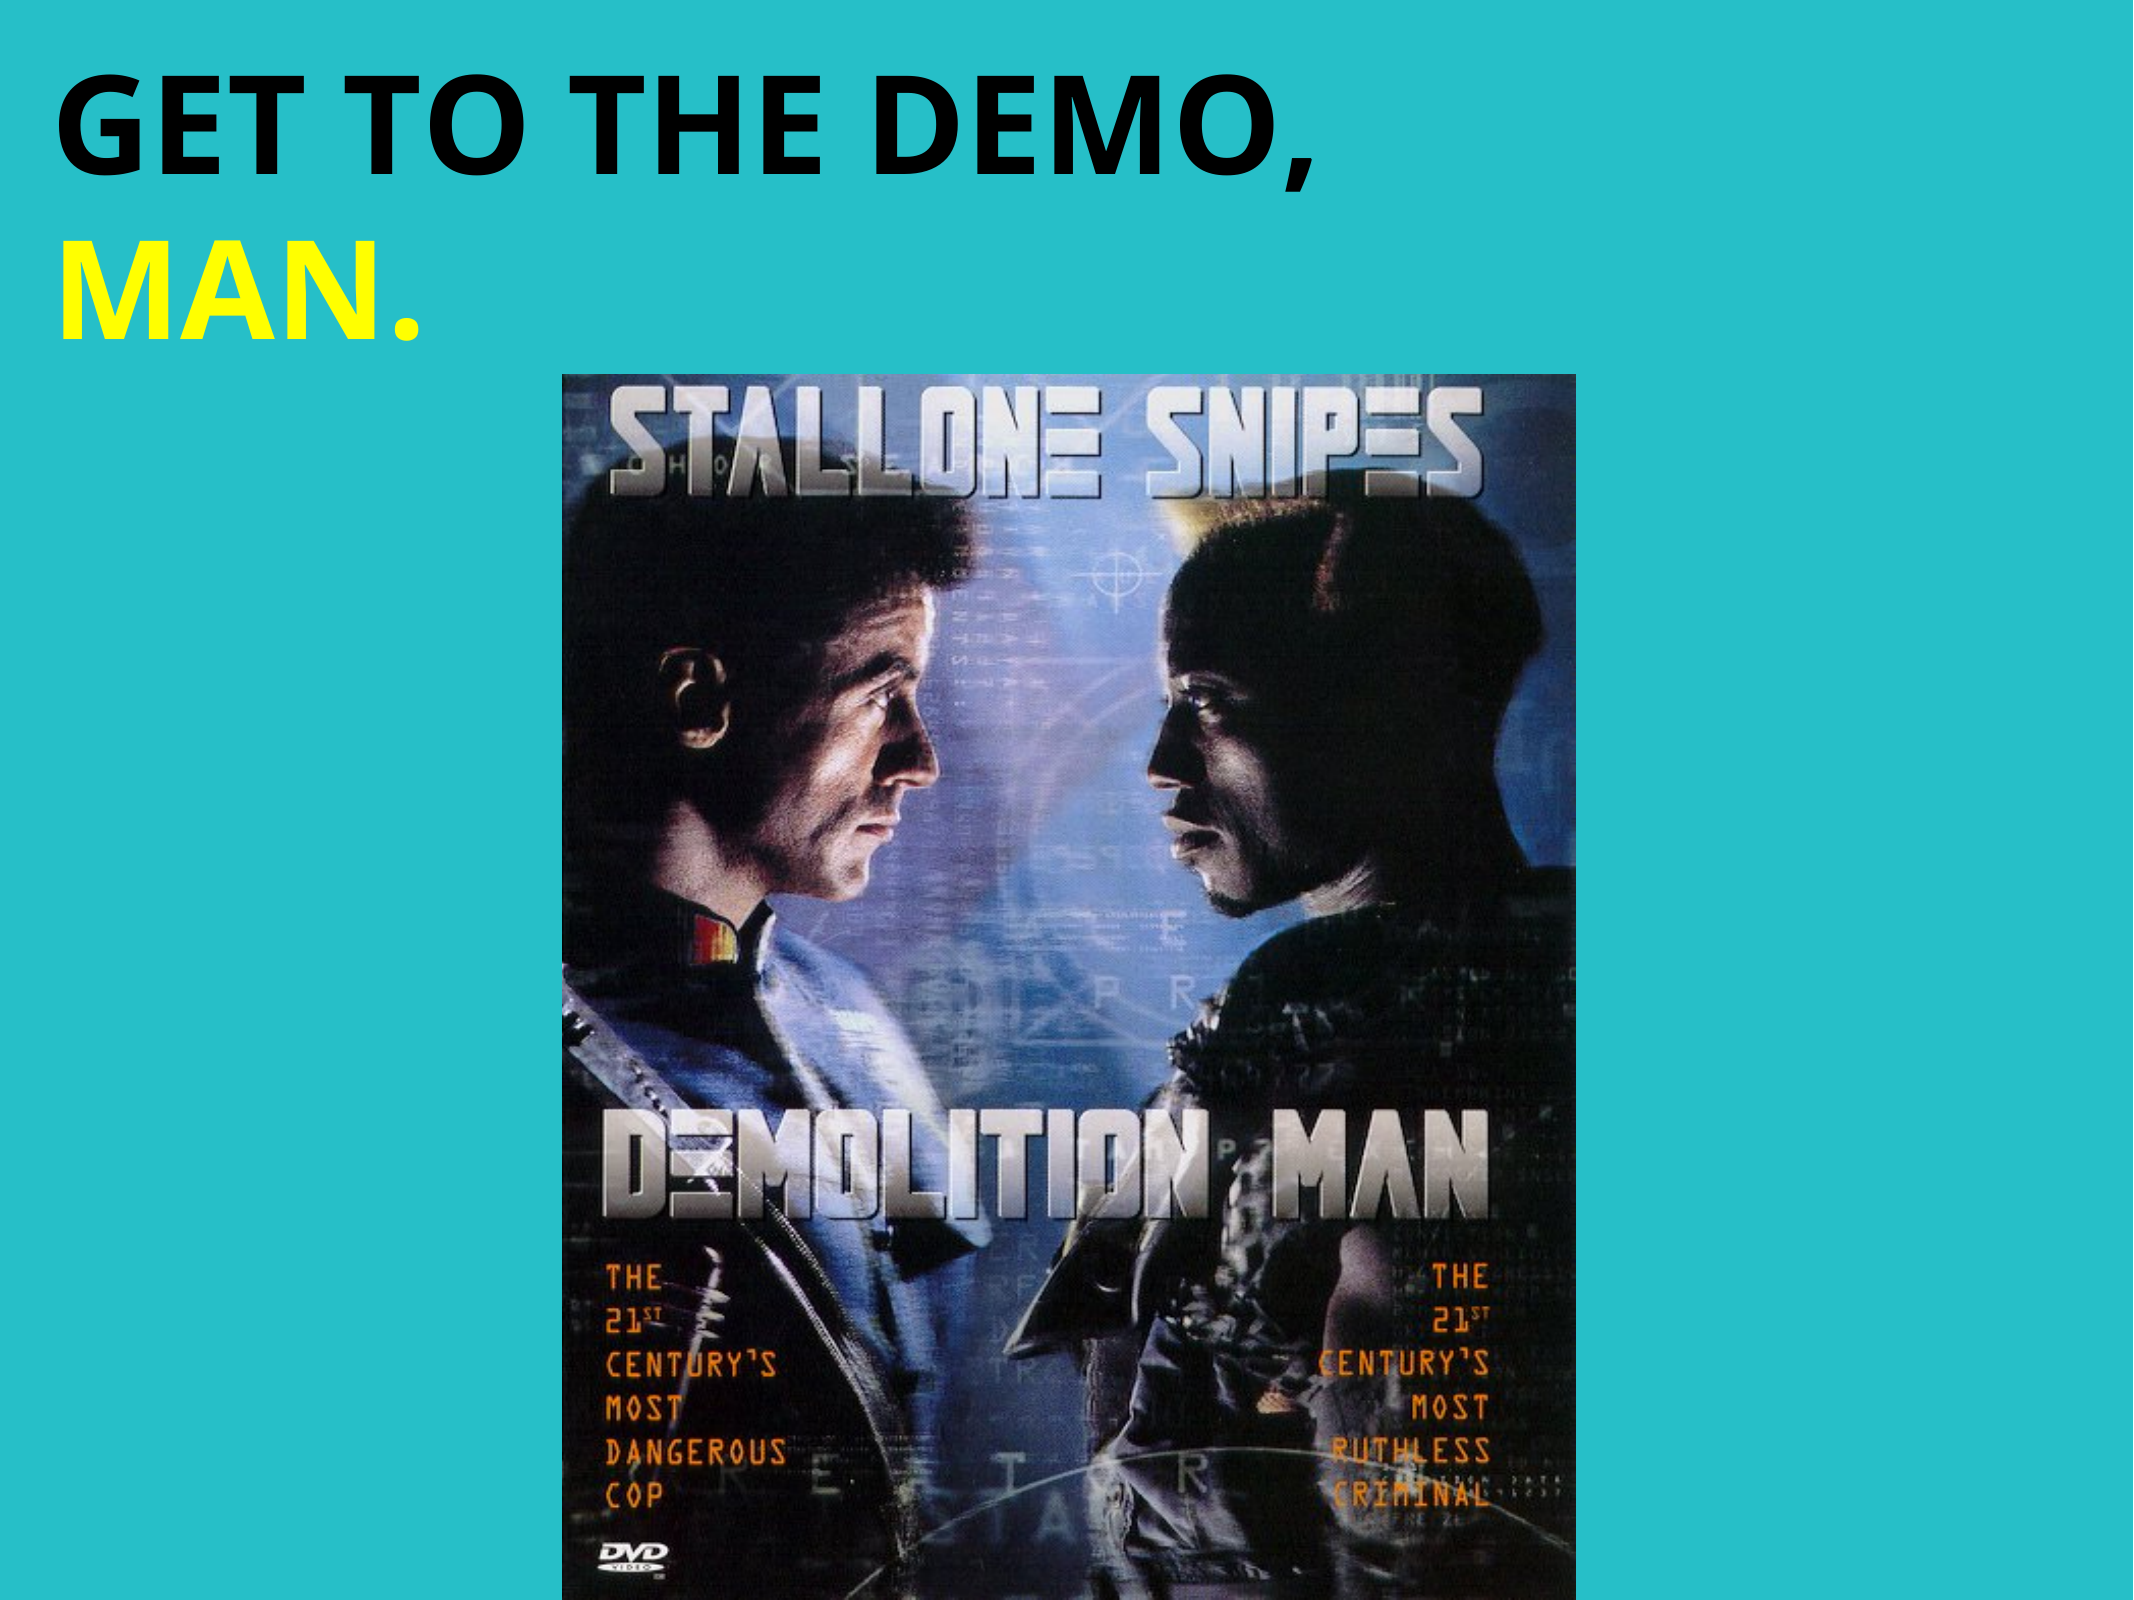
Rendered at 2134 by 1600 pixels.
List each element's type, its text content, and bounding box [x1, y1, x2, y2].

text_box GET TO THE DEMO, MAN. [41, 37, 2134, 483]
picture [562, 374, 1576, 1600]
